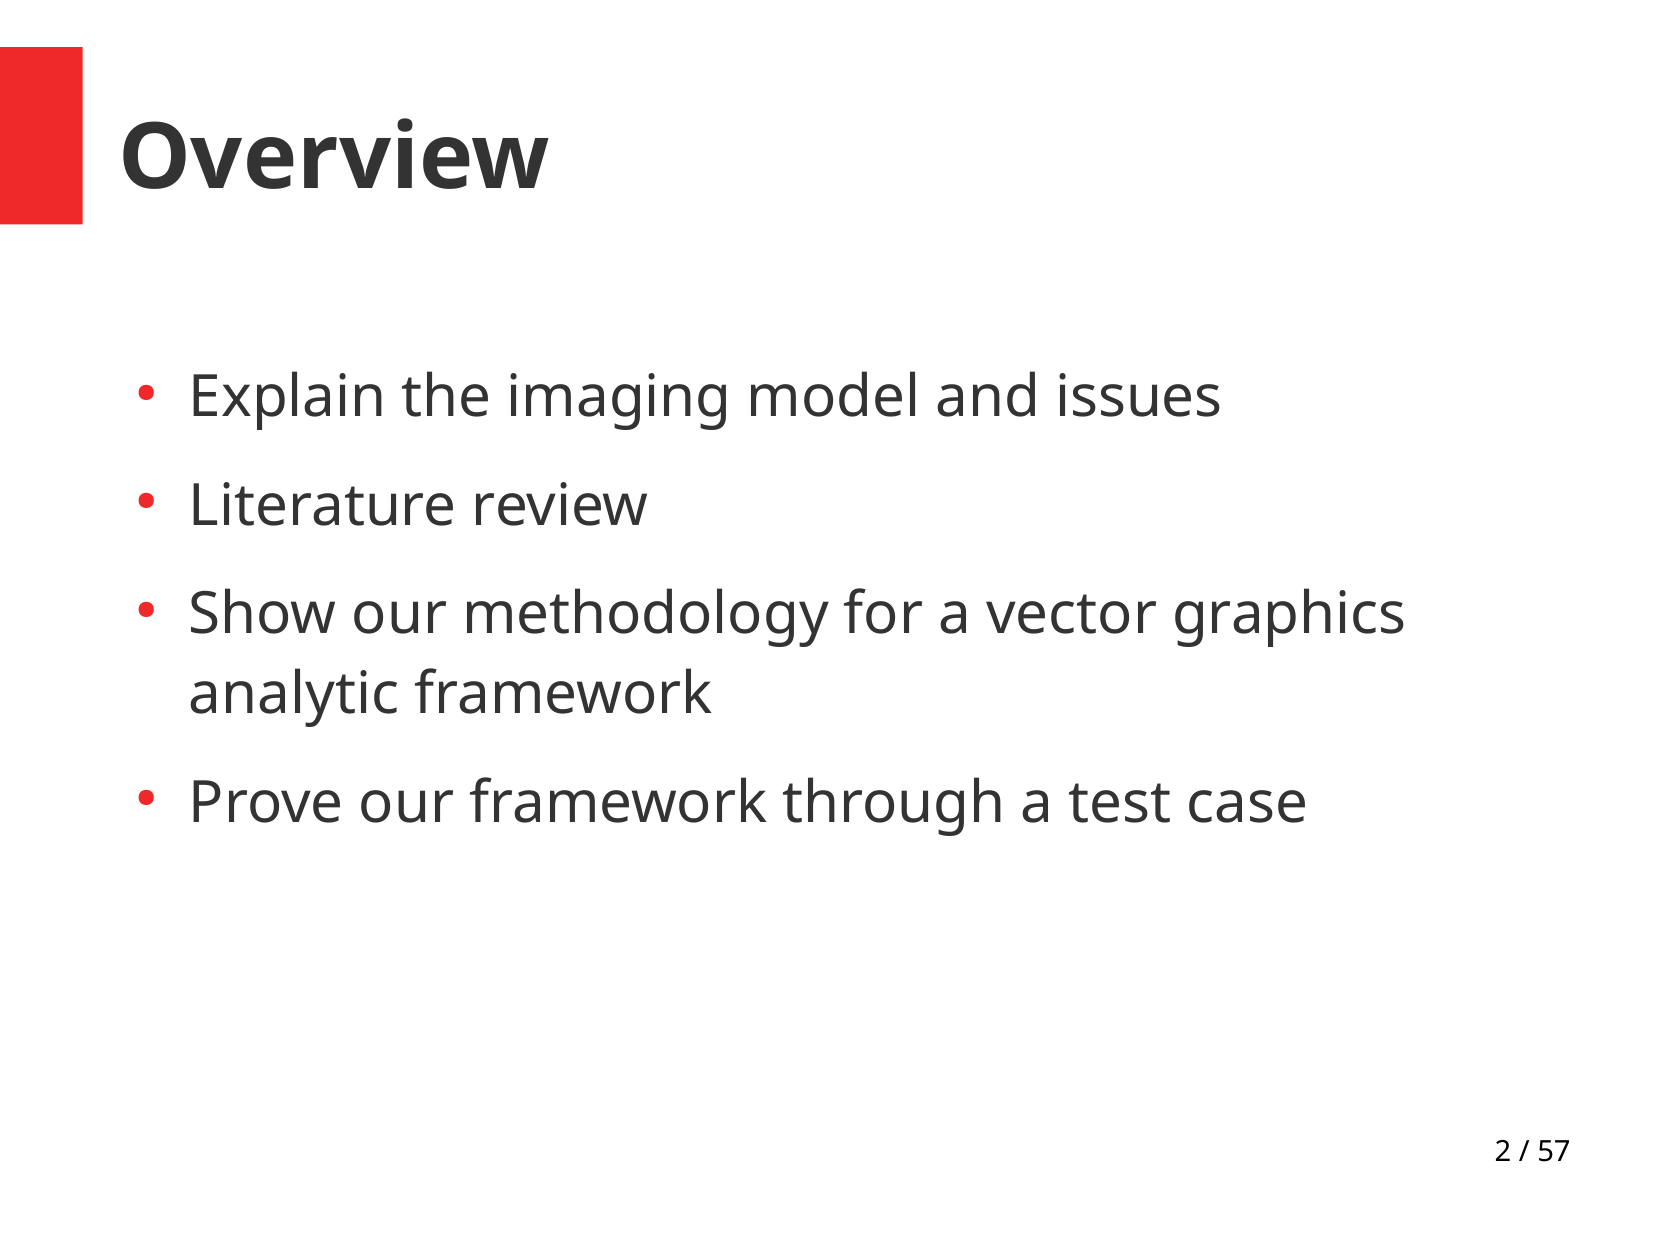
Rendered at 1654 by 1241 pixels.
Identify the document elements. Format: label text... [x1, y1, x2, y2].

title Overview [118, 49, 1571, 257]
list Explain the imaging model and issues Literature review Show our methodology for a vector graphics analytic framework Prove our framework through a test case [118, 354, 1536, 1074]
